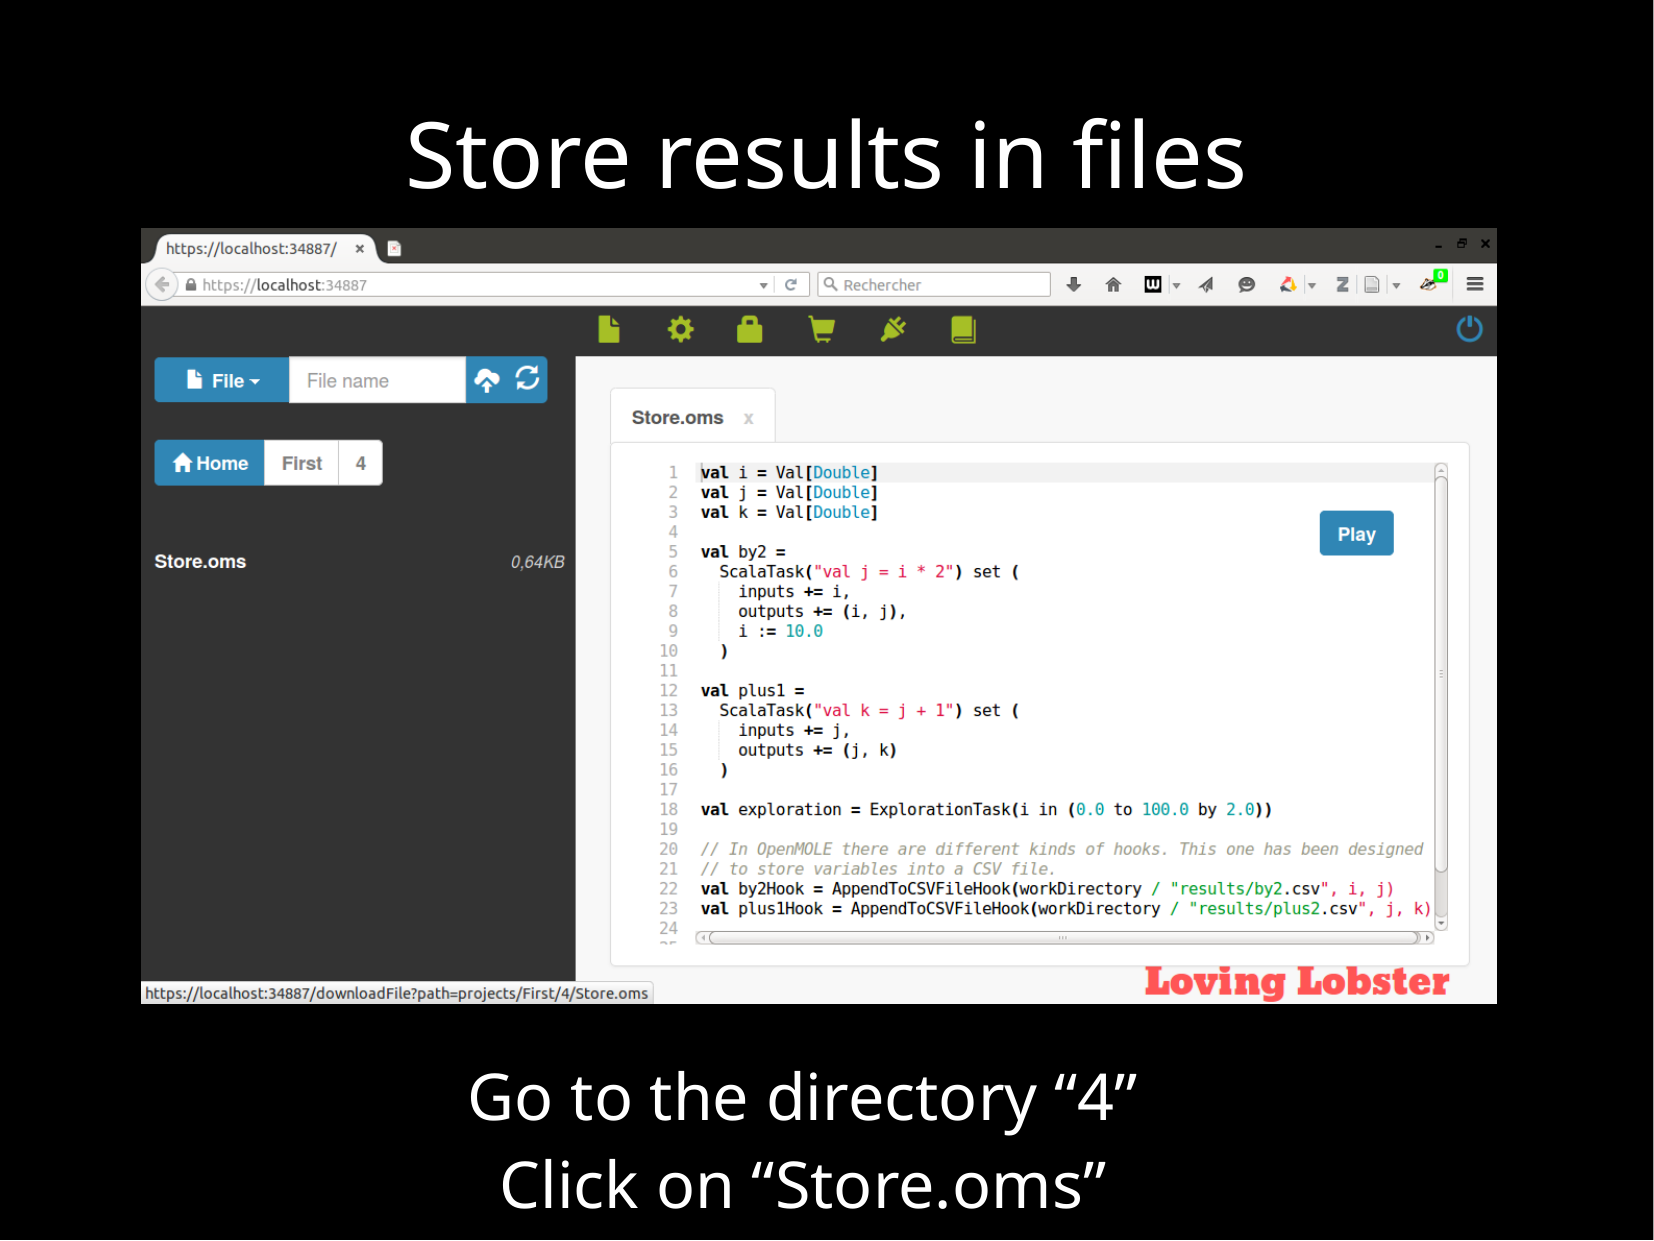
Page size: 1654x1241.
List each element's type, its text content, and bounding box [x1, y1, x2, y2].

title Store results in files [82, 49, 1571, 257]
list Go to the directory “4” Click on “Store.oms” [59, 1051, 1548, 1229]
picture [141, 228, 1497, 1004]
